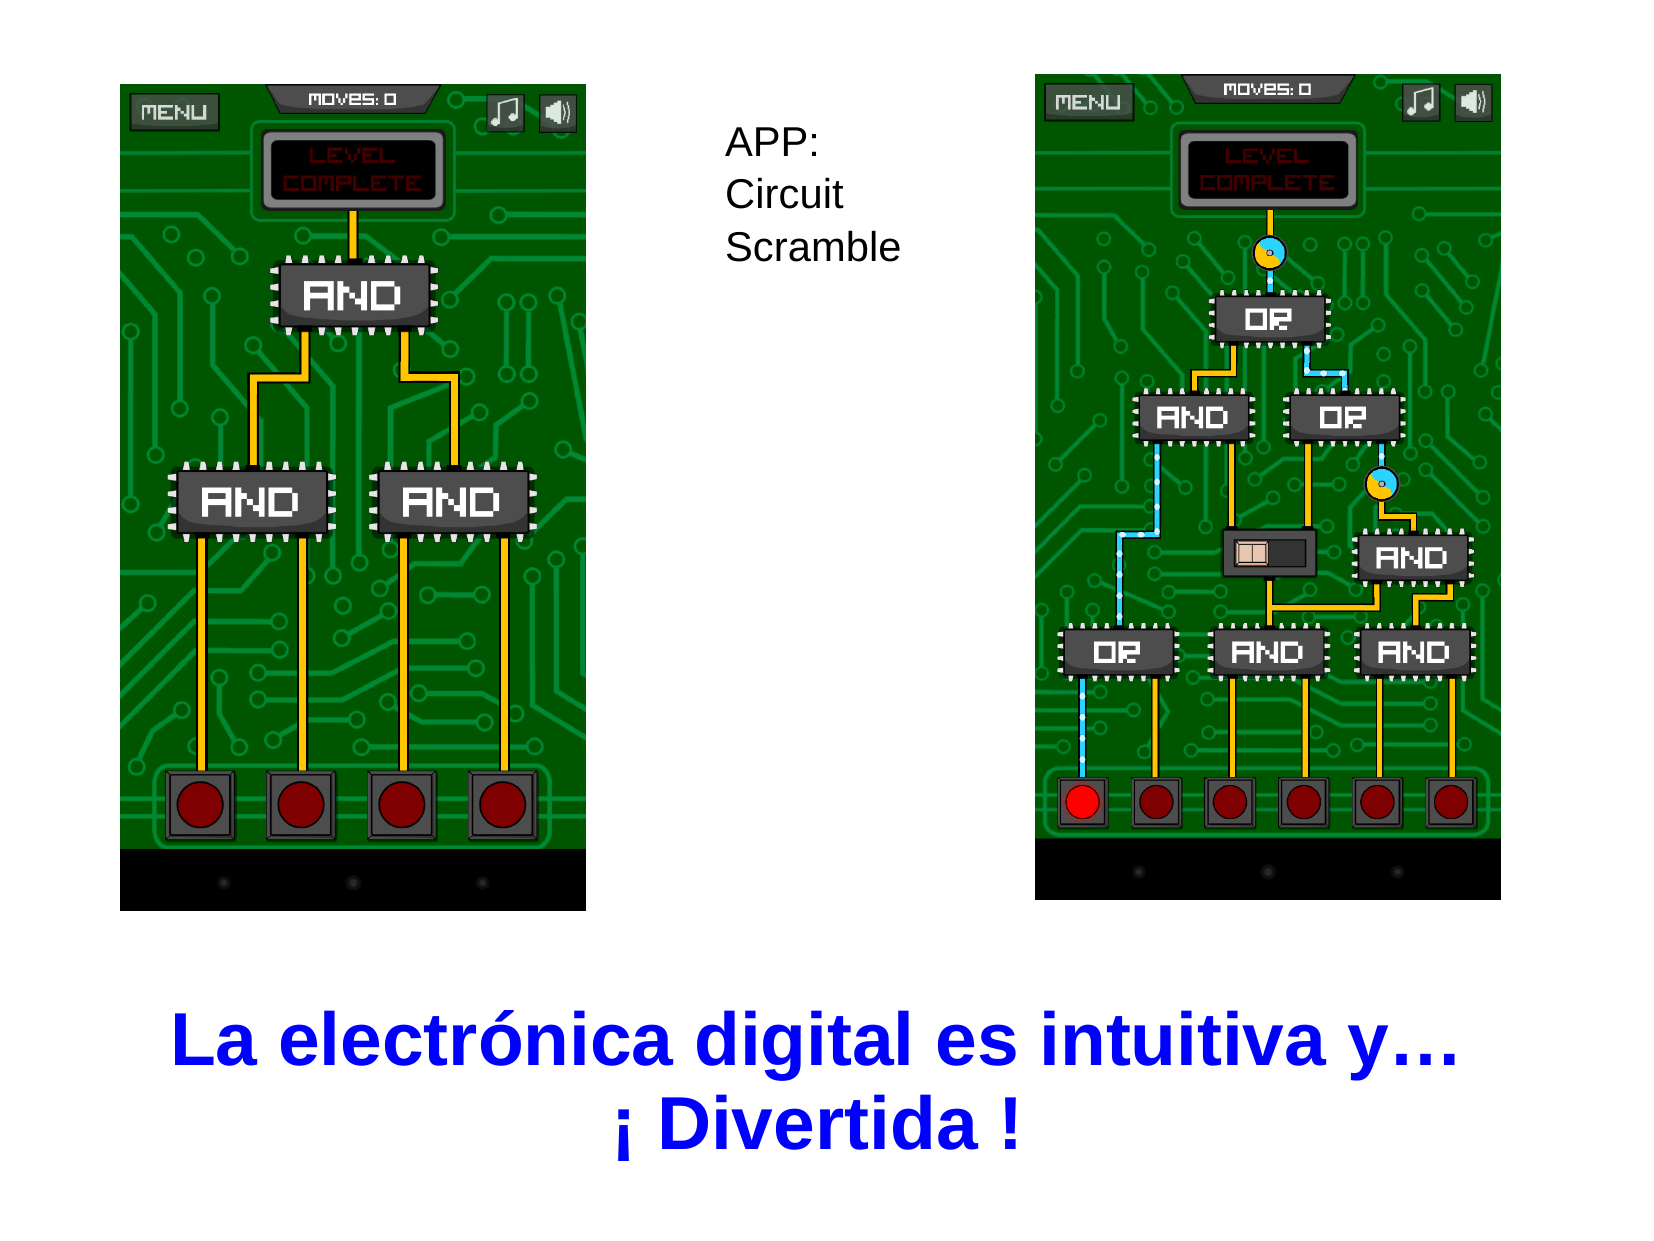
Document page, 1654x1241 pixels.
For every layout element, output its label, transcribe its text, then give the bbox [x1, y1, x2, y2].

picture [1035, 74, 1501, 901]
text_box APP: Circuit Scramble [675, 111, 931, 278]
picture [120, 84, 586, 912]
text_box La electrónica digital es intuitiva y… ¡ Divertida ! [90, 990, 1546, 1201]
